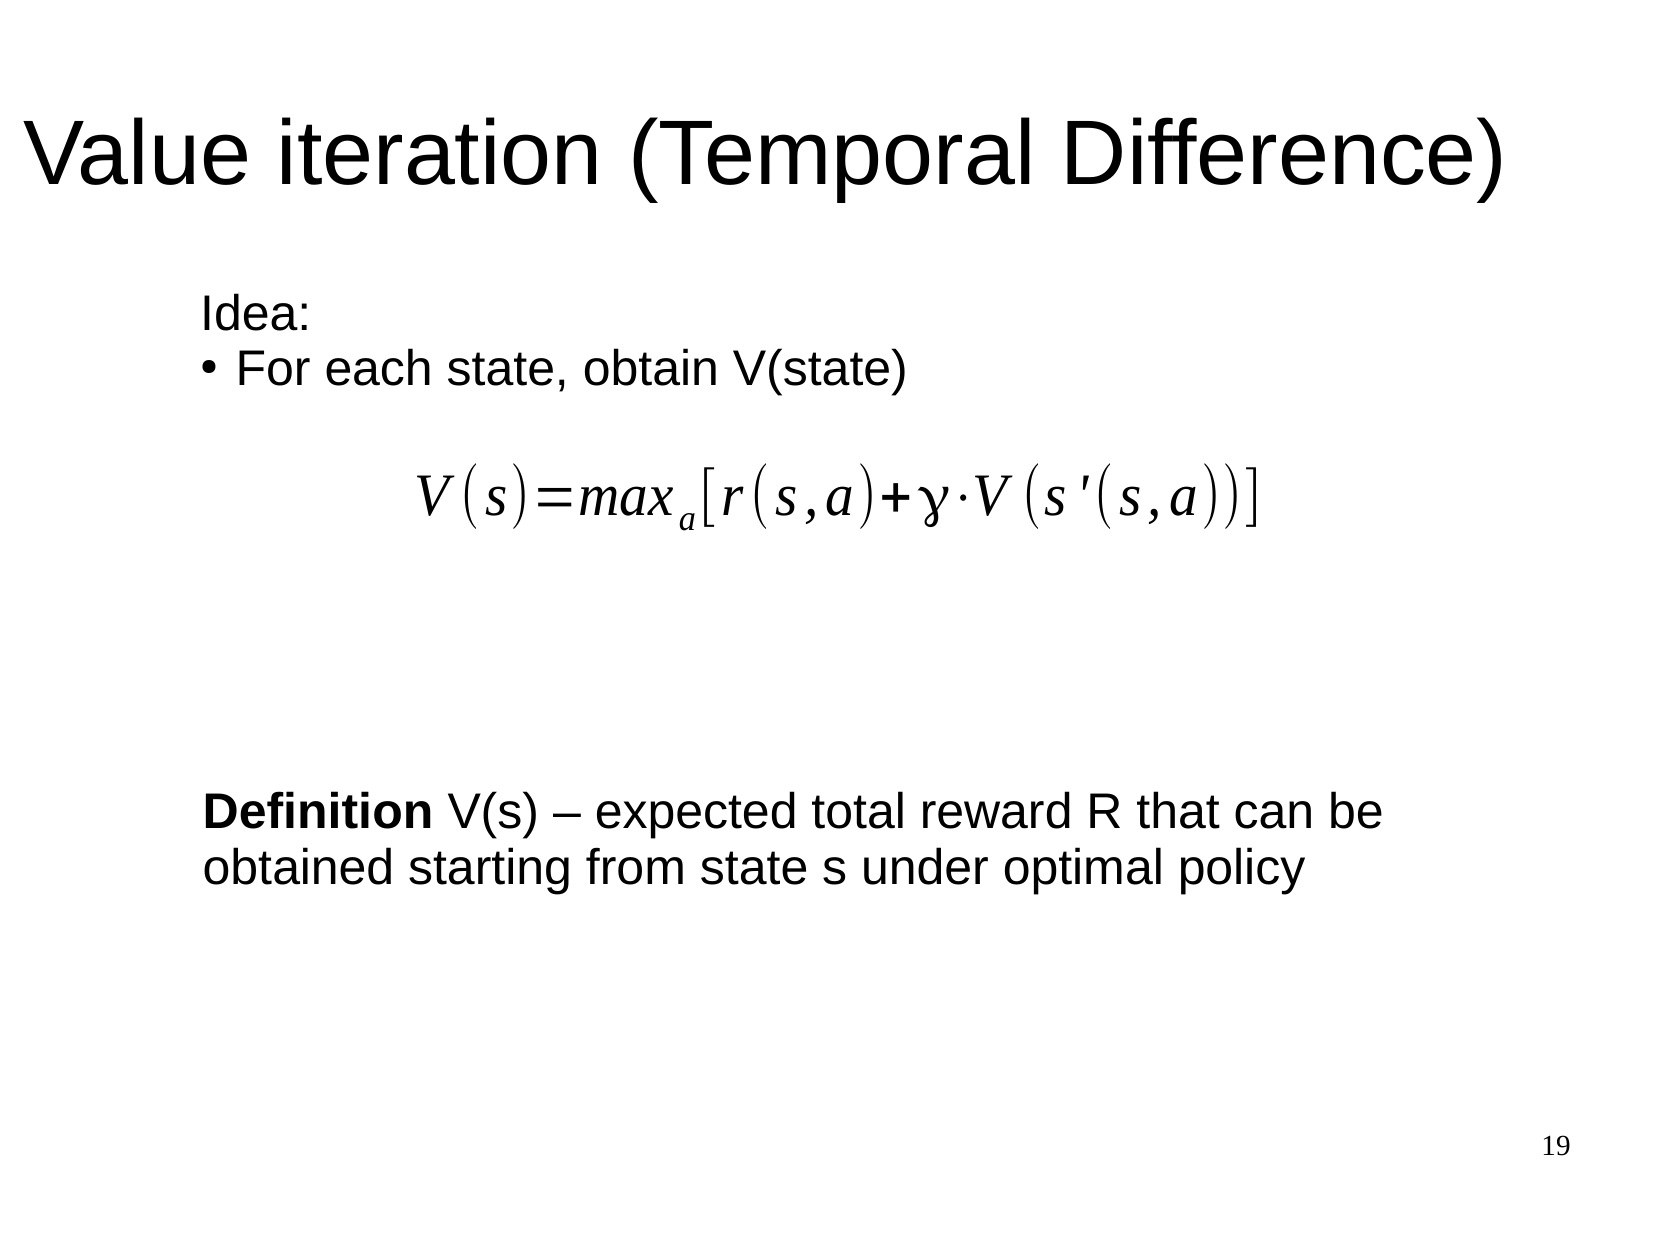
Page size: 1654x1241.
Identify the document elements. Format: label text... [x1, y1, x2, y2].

text_box Idea: For each state, obtain V(state) [150, 277, 1231, 571]
title Value iteration (Temporal Difference) [23, 49, 1512, 257]
chart [399, 458, 1275, 537]
text_box Definition V(s) – expected total reward R that can be obtained starting from state s under optimal policy [117, 776, 1471, 1036]
